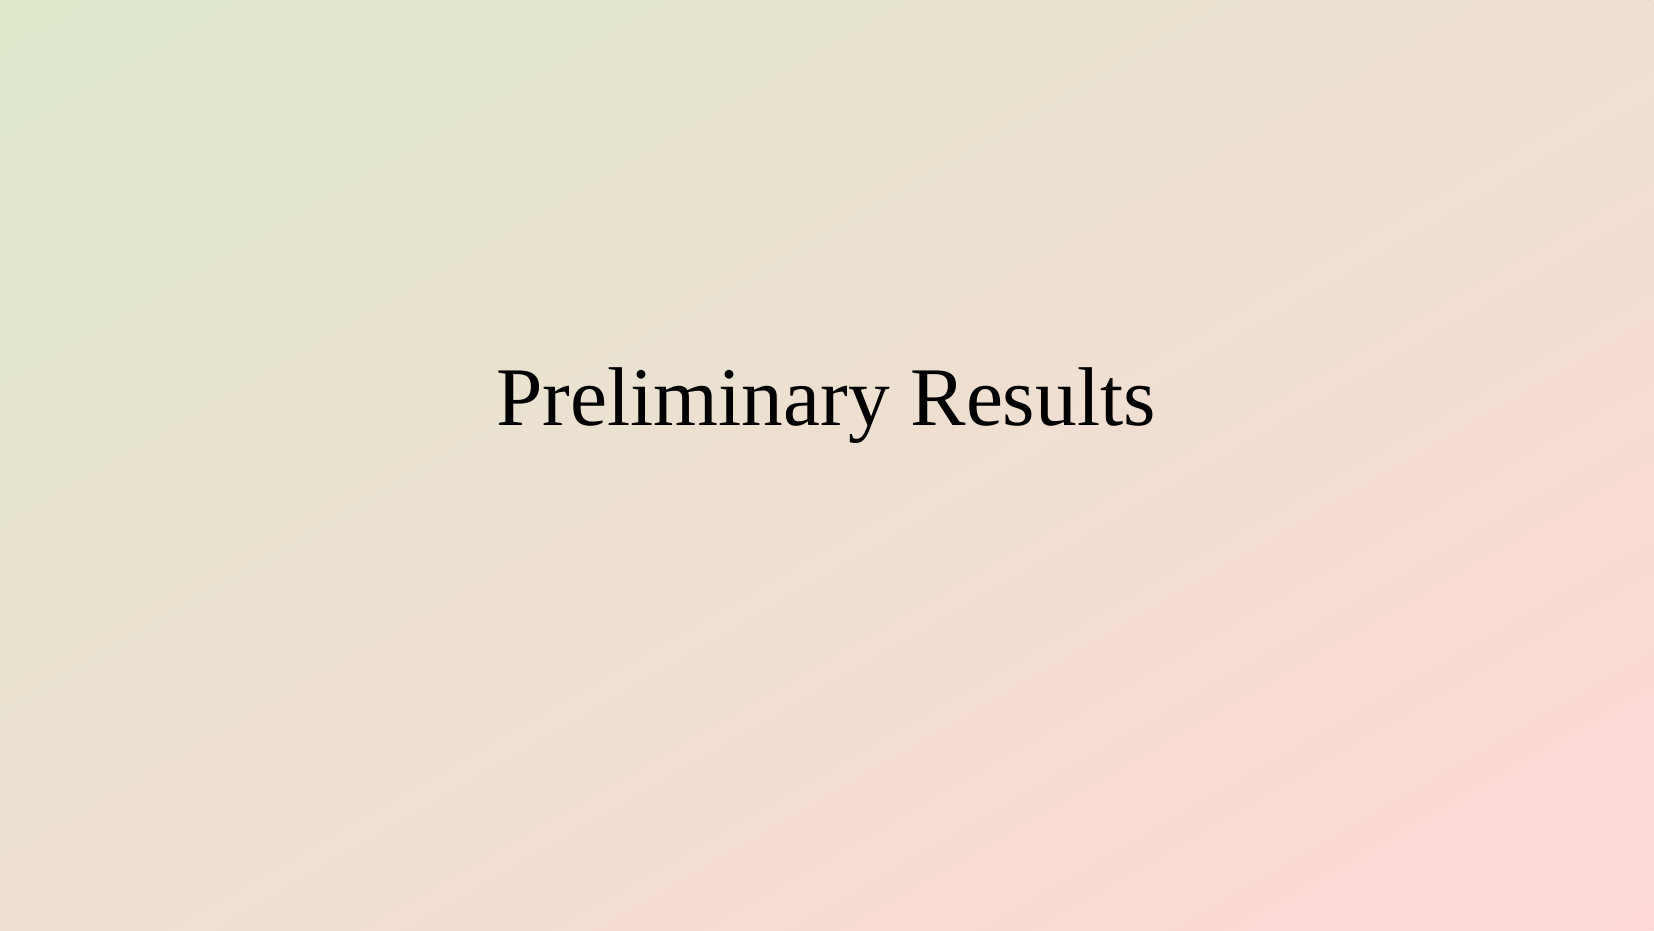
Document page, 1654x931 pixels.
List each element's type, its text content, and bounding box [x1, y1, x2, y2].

subtitle Preliminary Results [82, 37, 1571, 757]
